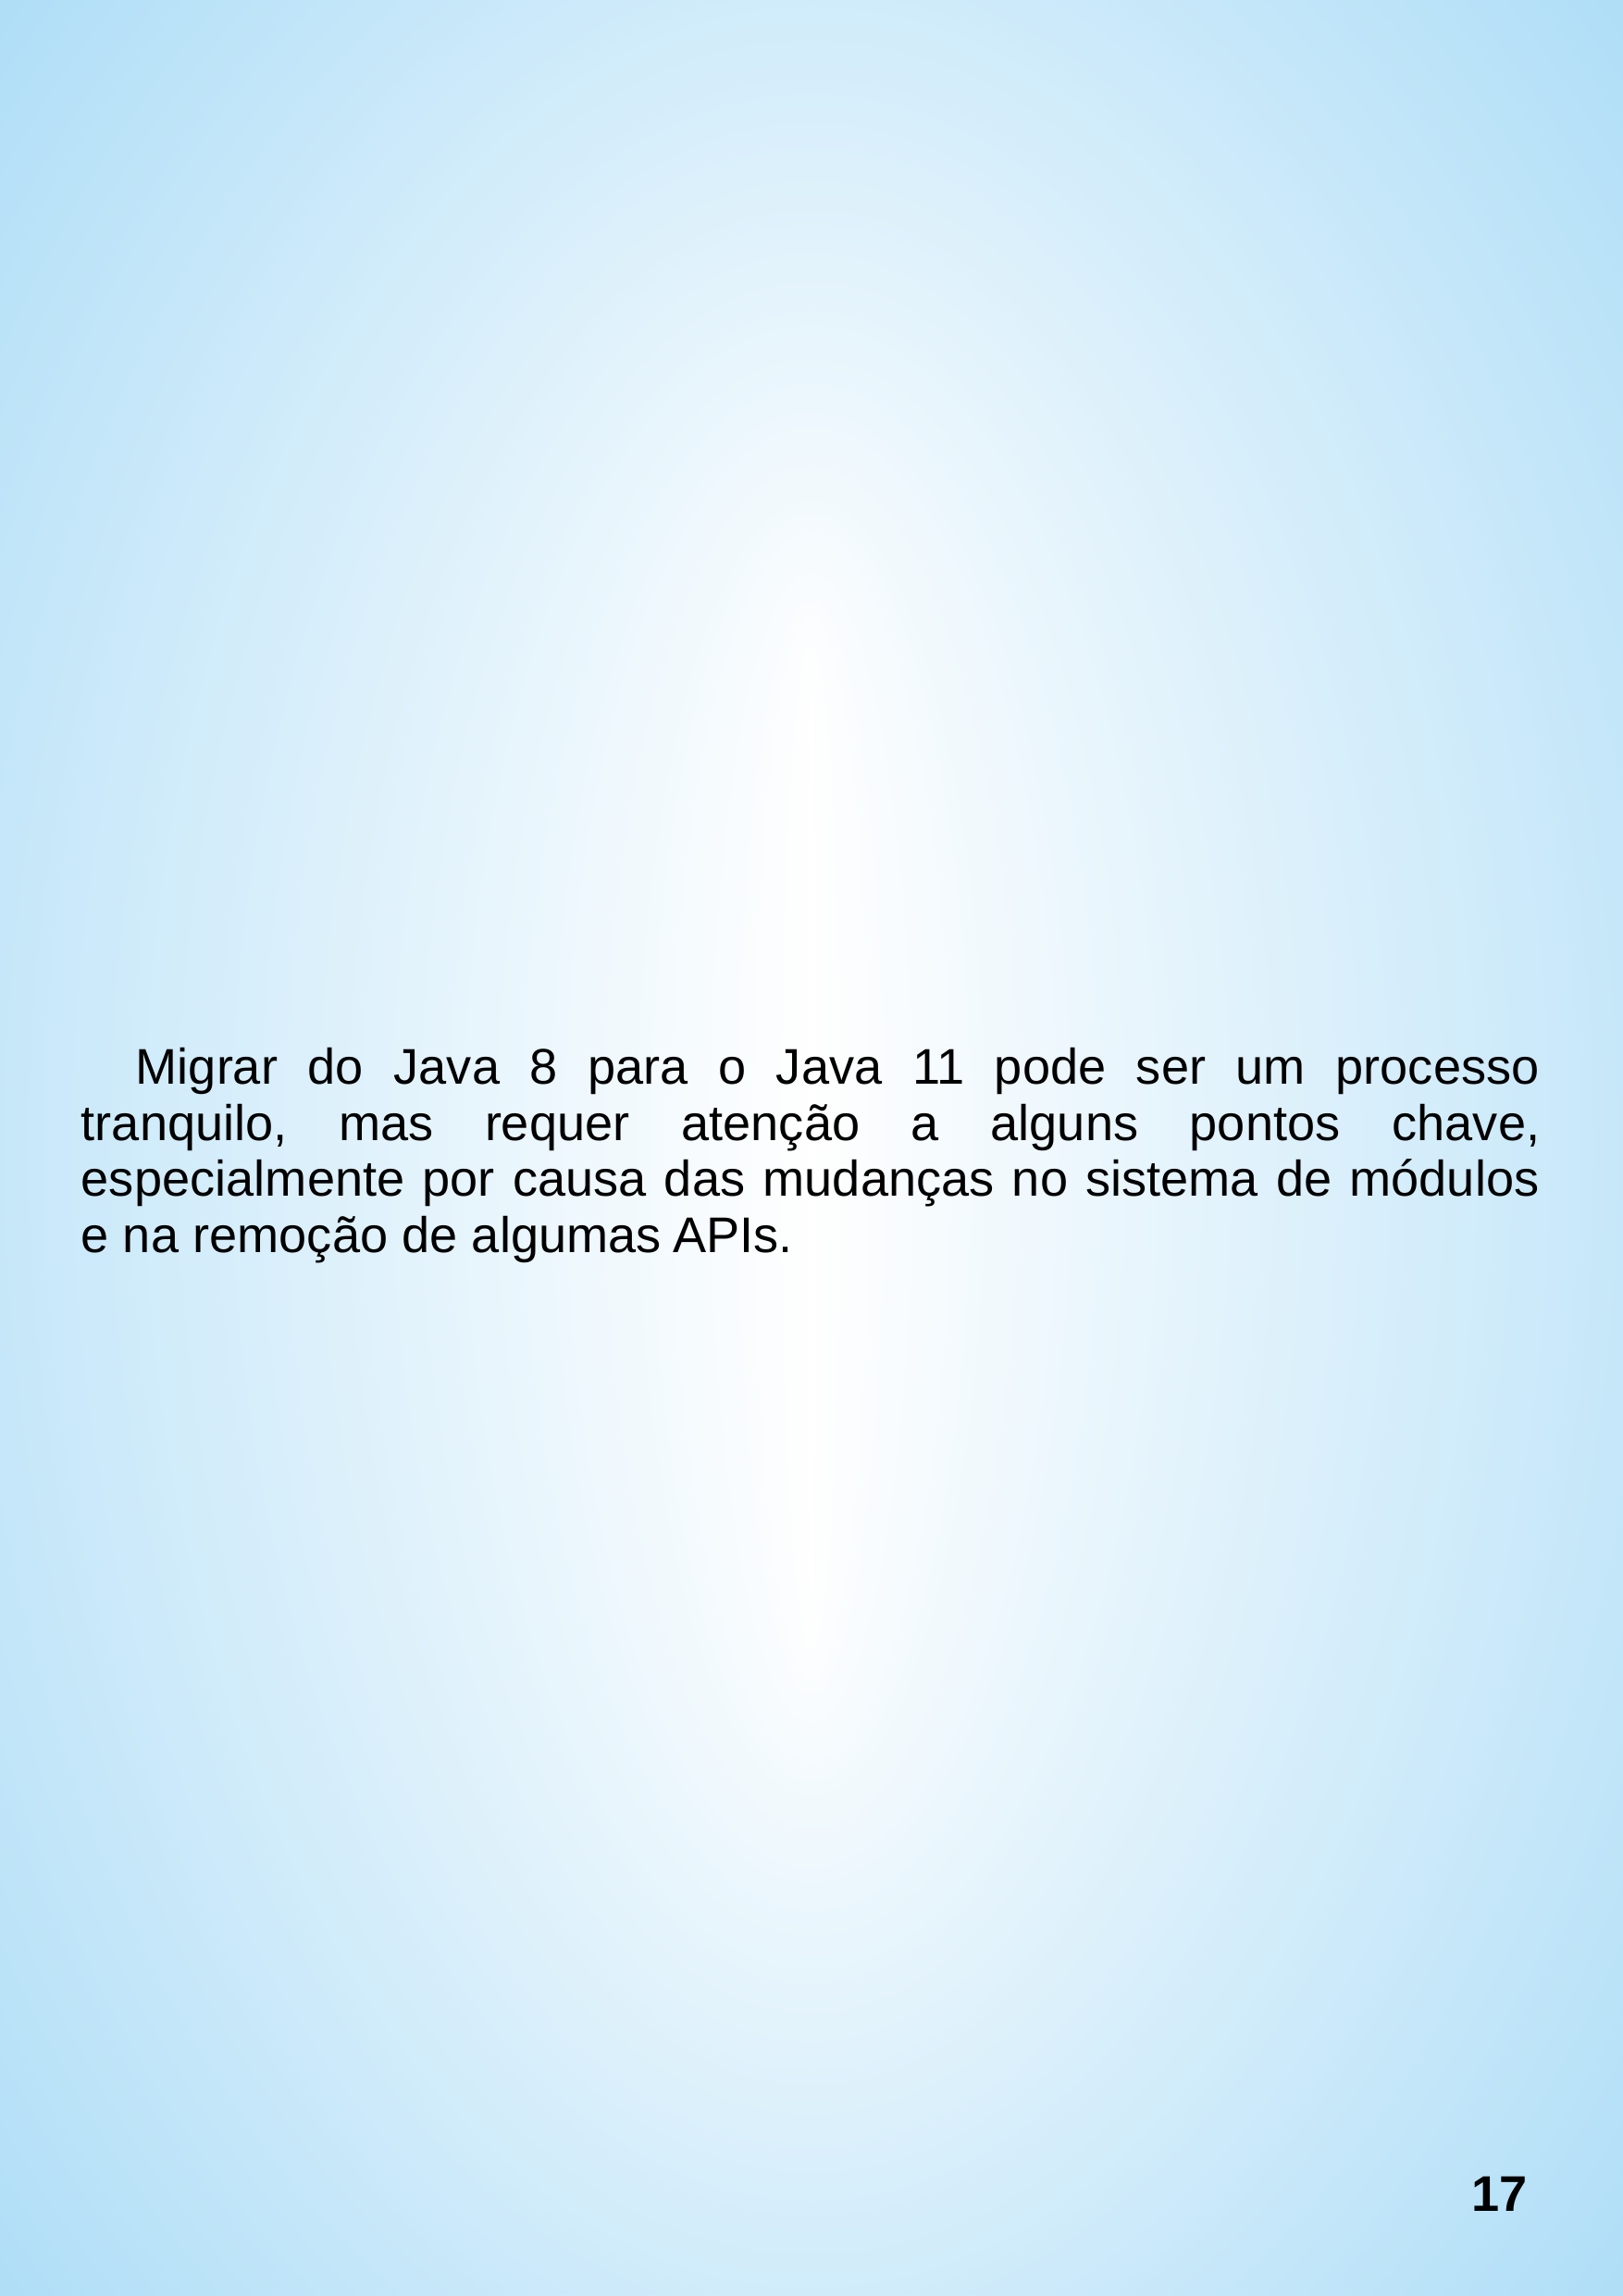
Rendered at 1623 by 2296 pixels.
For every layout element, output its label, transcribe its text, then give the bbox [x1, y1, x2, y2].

subtitle Migrar do Java 8 para o Java 11 pode ser um processo tranquilo, mas requer atenção a alguns pontos chave, especialmente por causa das mudanças no sistema de módulos e na remoção de algumas APIs. [81, 41, 1542, 2262]
